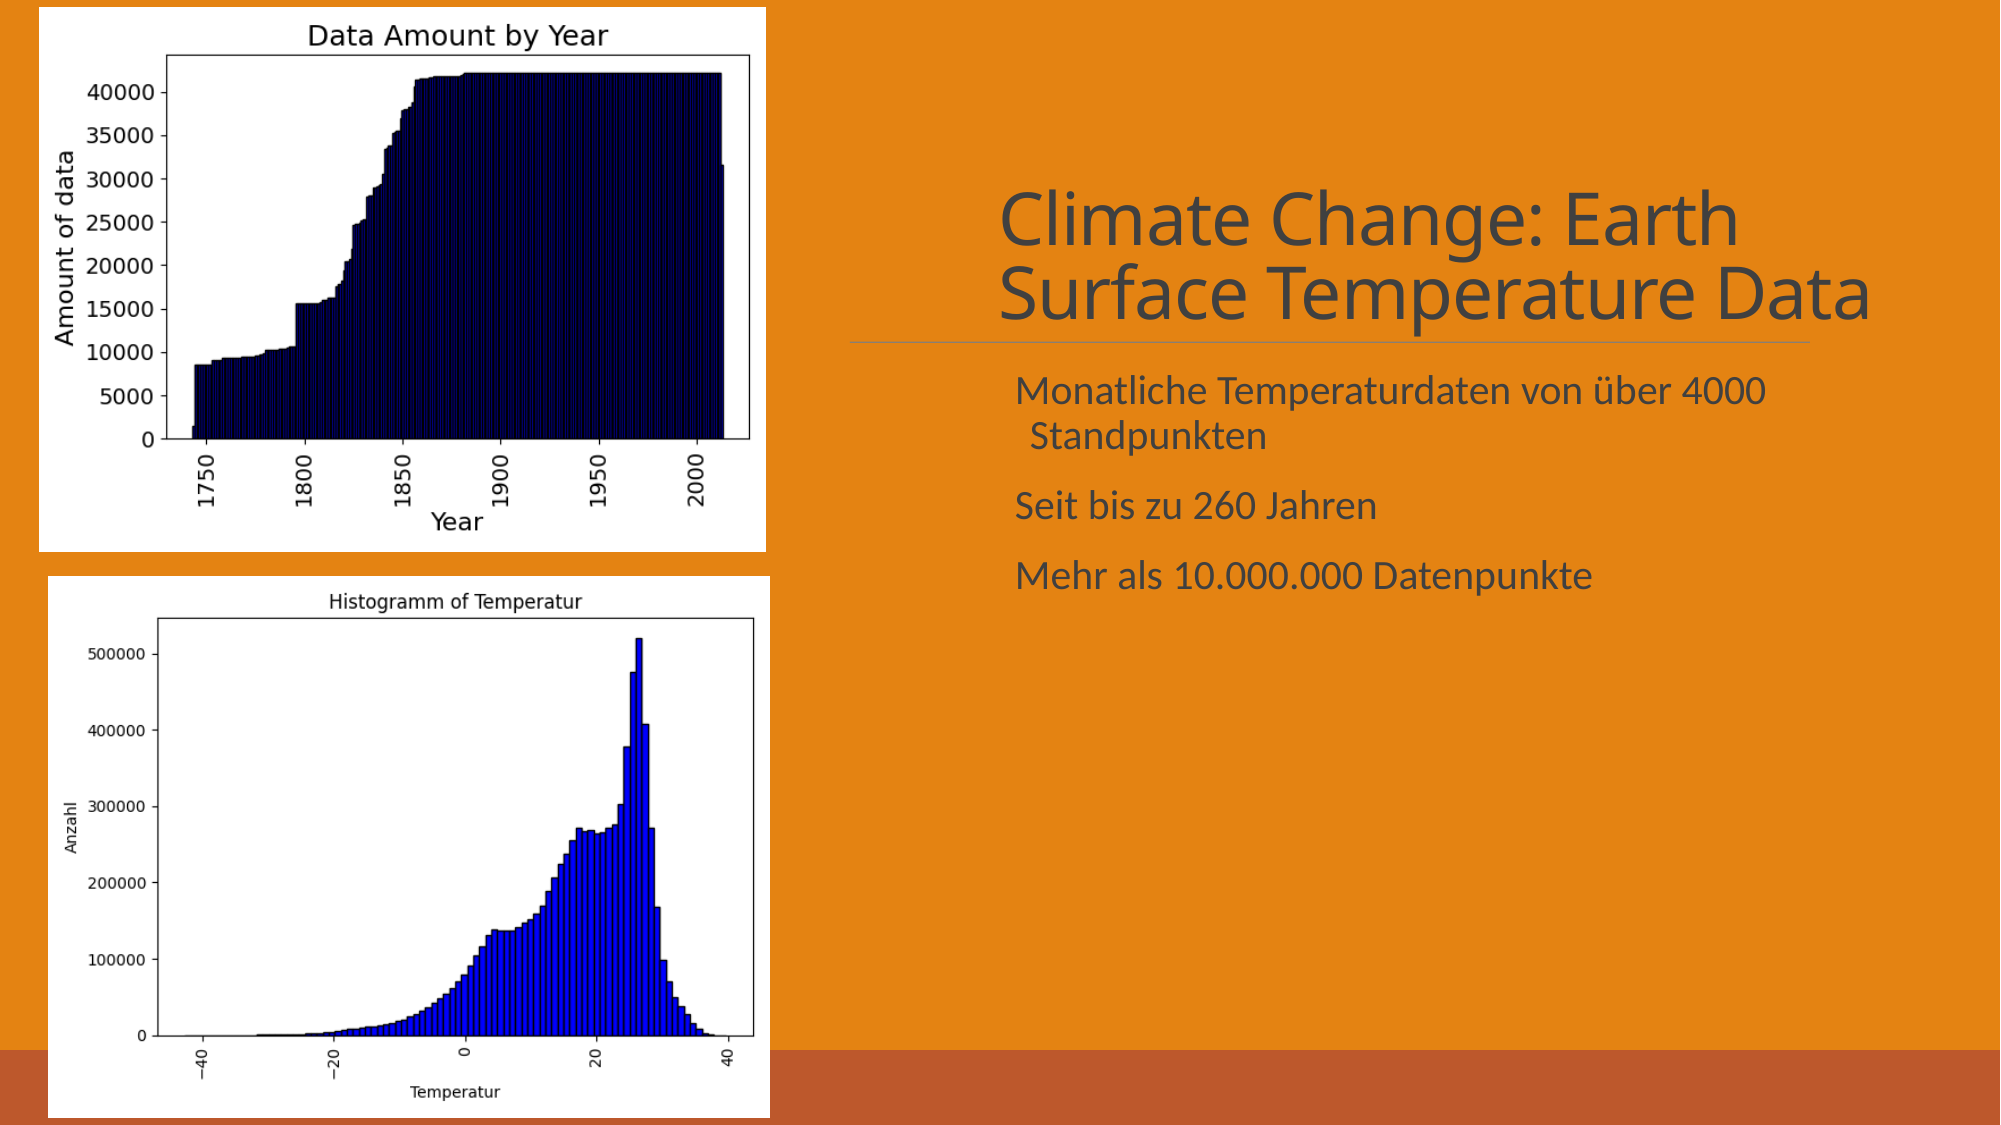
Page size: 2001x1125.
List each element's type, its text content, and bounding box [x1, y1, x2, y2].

list Monatliche Temperaturdaten von über 4000 Standpunkten Seit bis zu 260 Jahren Mehr als 10.000.000 Datenpunkte [999, 360, 1895, 963]
text_box [0, 0, 2000, 1125]
picture [39, 7, 766, 552]
title Climate Change: Earth Surface Temperature Data [983, 104, 1895, 343]
picture [48, 576, 770, 1118]
